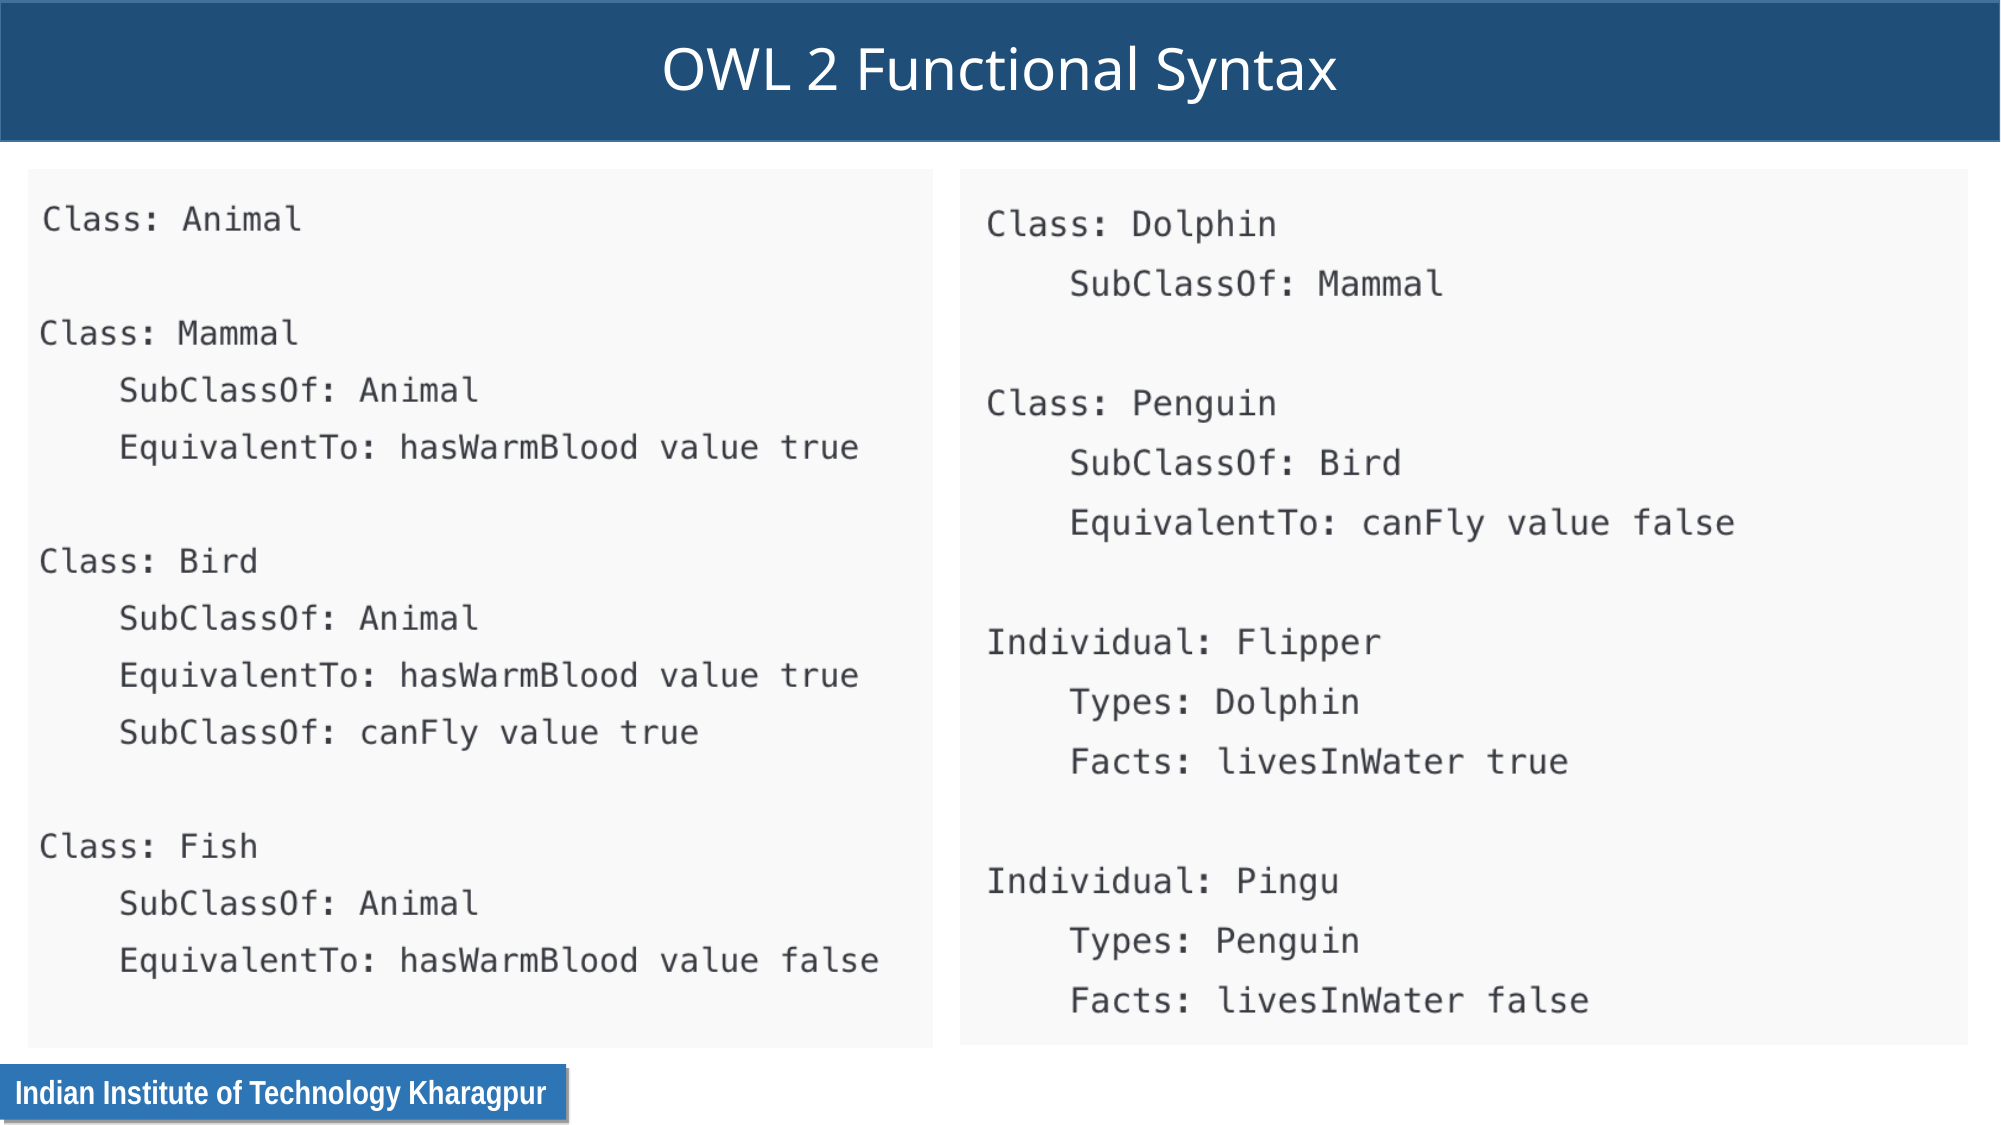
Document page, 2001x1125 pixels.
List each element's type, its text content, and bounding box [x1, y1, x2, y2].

picture [28, 169, 933, 1048]
picture [960, 169, 1968, 1046]
title OWL 2 Functional Syntax [0, 1, 2000, 141]
